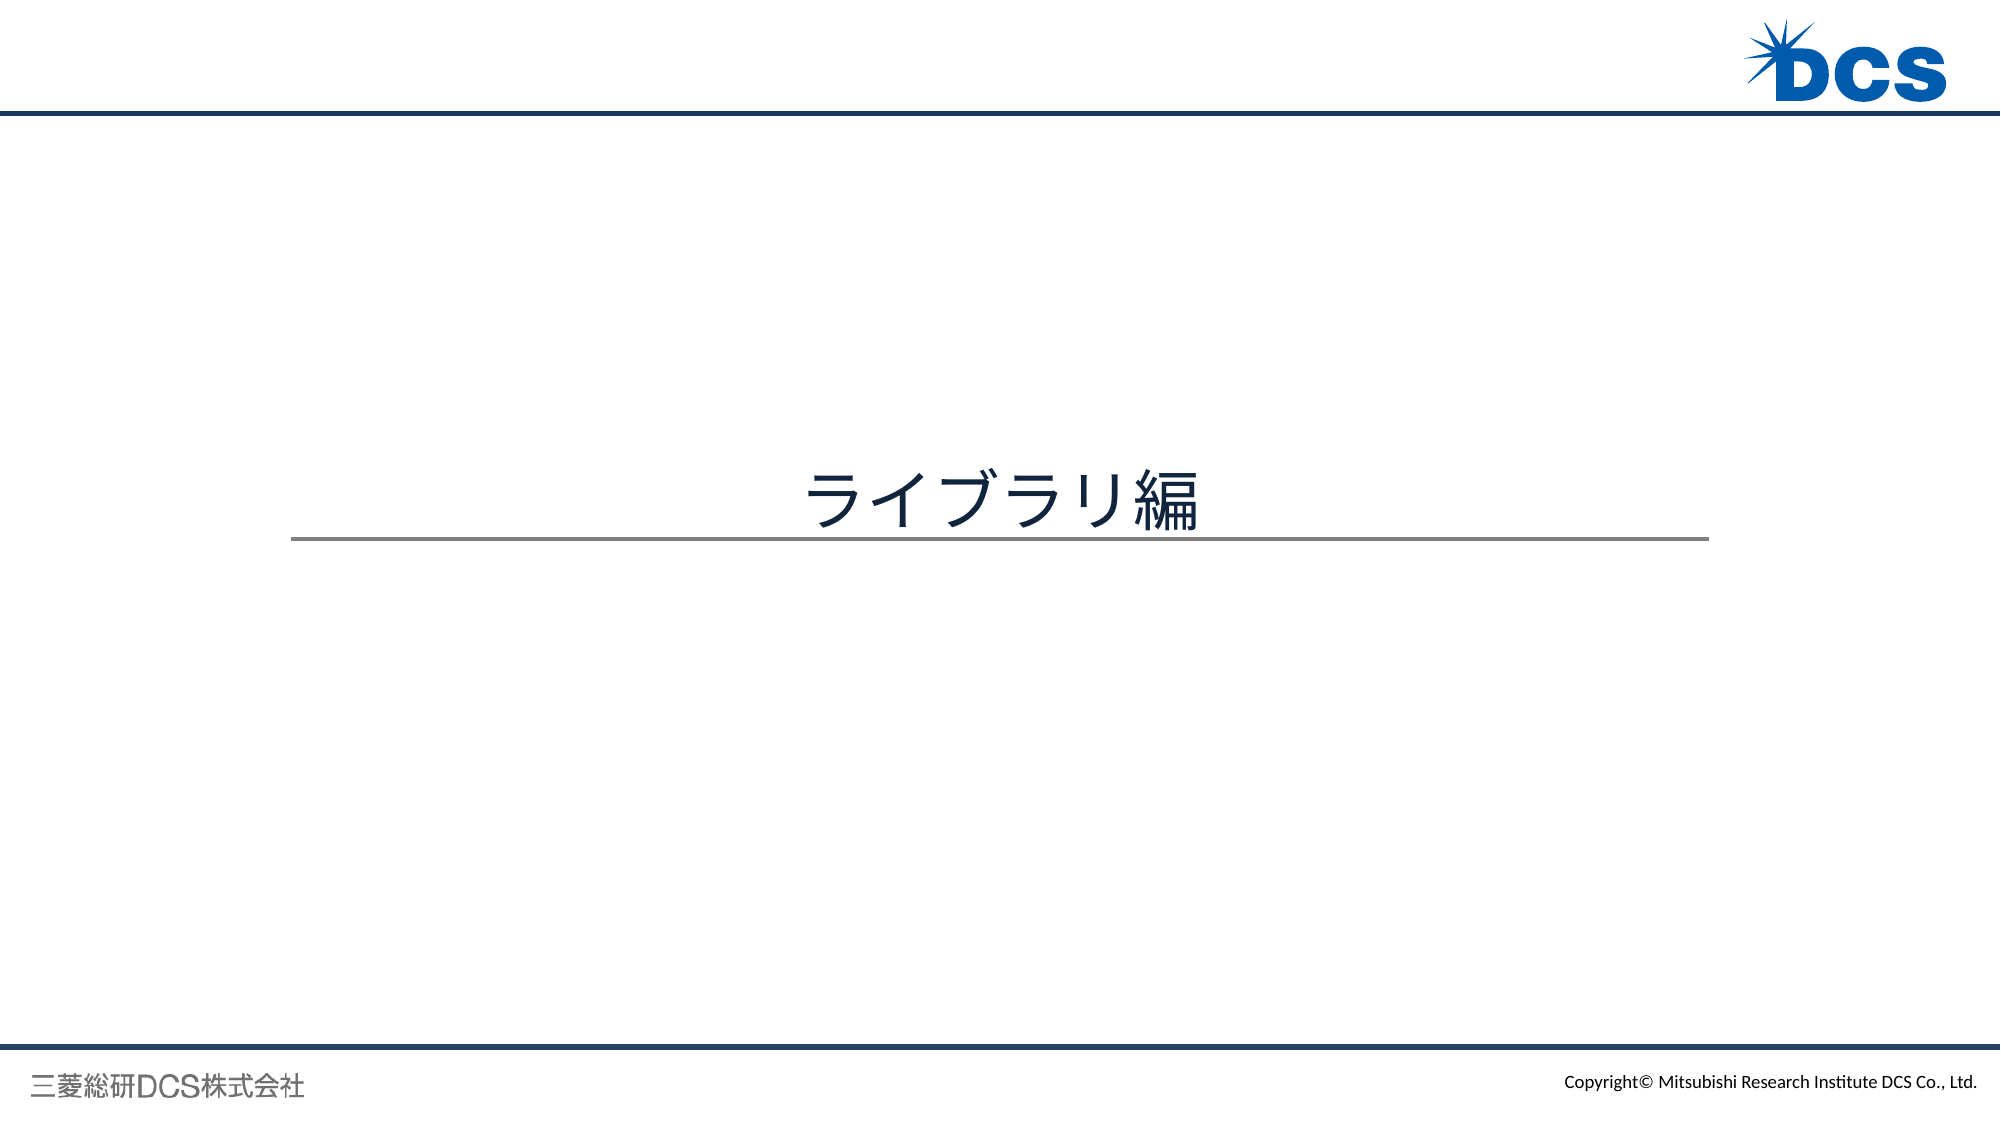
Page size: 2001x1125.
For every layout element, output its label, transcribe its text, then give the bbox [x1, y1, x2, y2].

picture [31, 1073, 304, 1098]
title ライブラリ編 [173, 446, 1827, 551]
